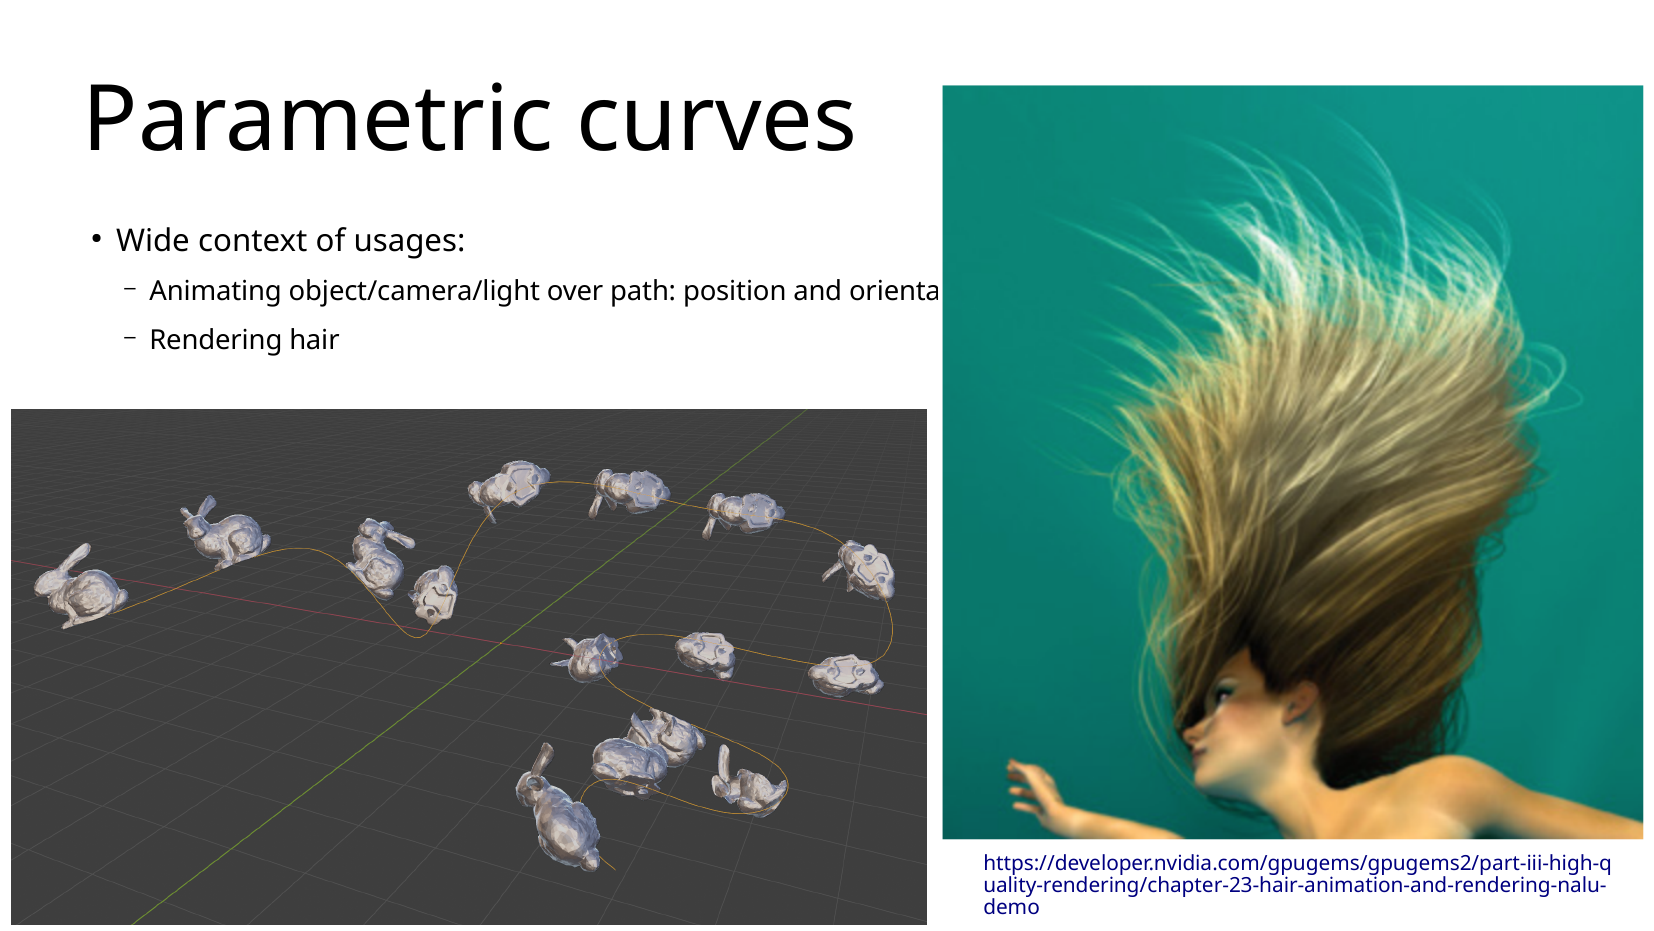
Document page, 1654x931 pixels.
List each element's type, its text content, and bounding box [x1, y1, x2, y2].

picture [11, 409, 927, 925]
list Wide context of usages: Animating object/camera/light over path: position and orientation Rendering hair [82, 217, 938, 361]
picture [938, 82, 1648, 844]
title Parametric curves [82, 37, 1571, 193]
text_box https://developer.nvidia.com/gpugems/gpugems2/part-iii-high-quality-rendering/chapter-23-hair-animation-and-rendering-nalu-demo [968, 840, 1629, 882]
